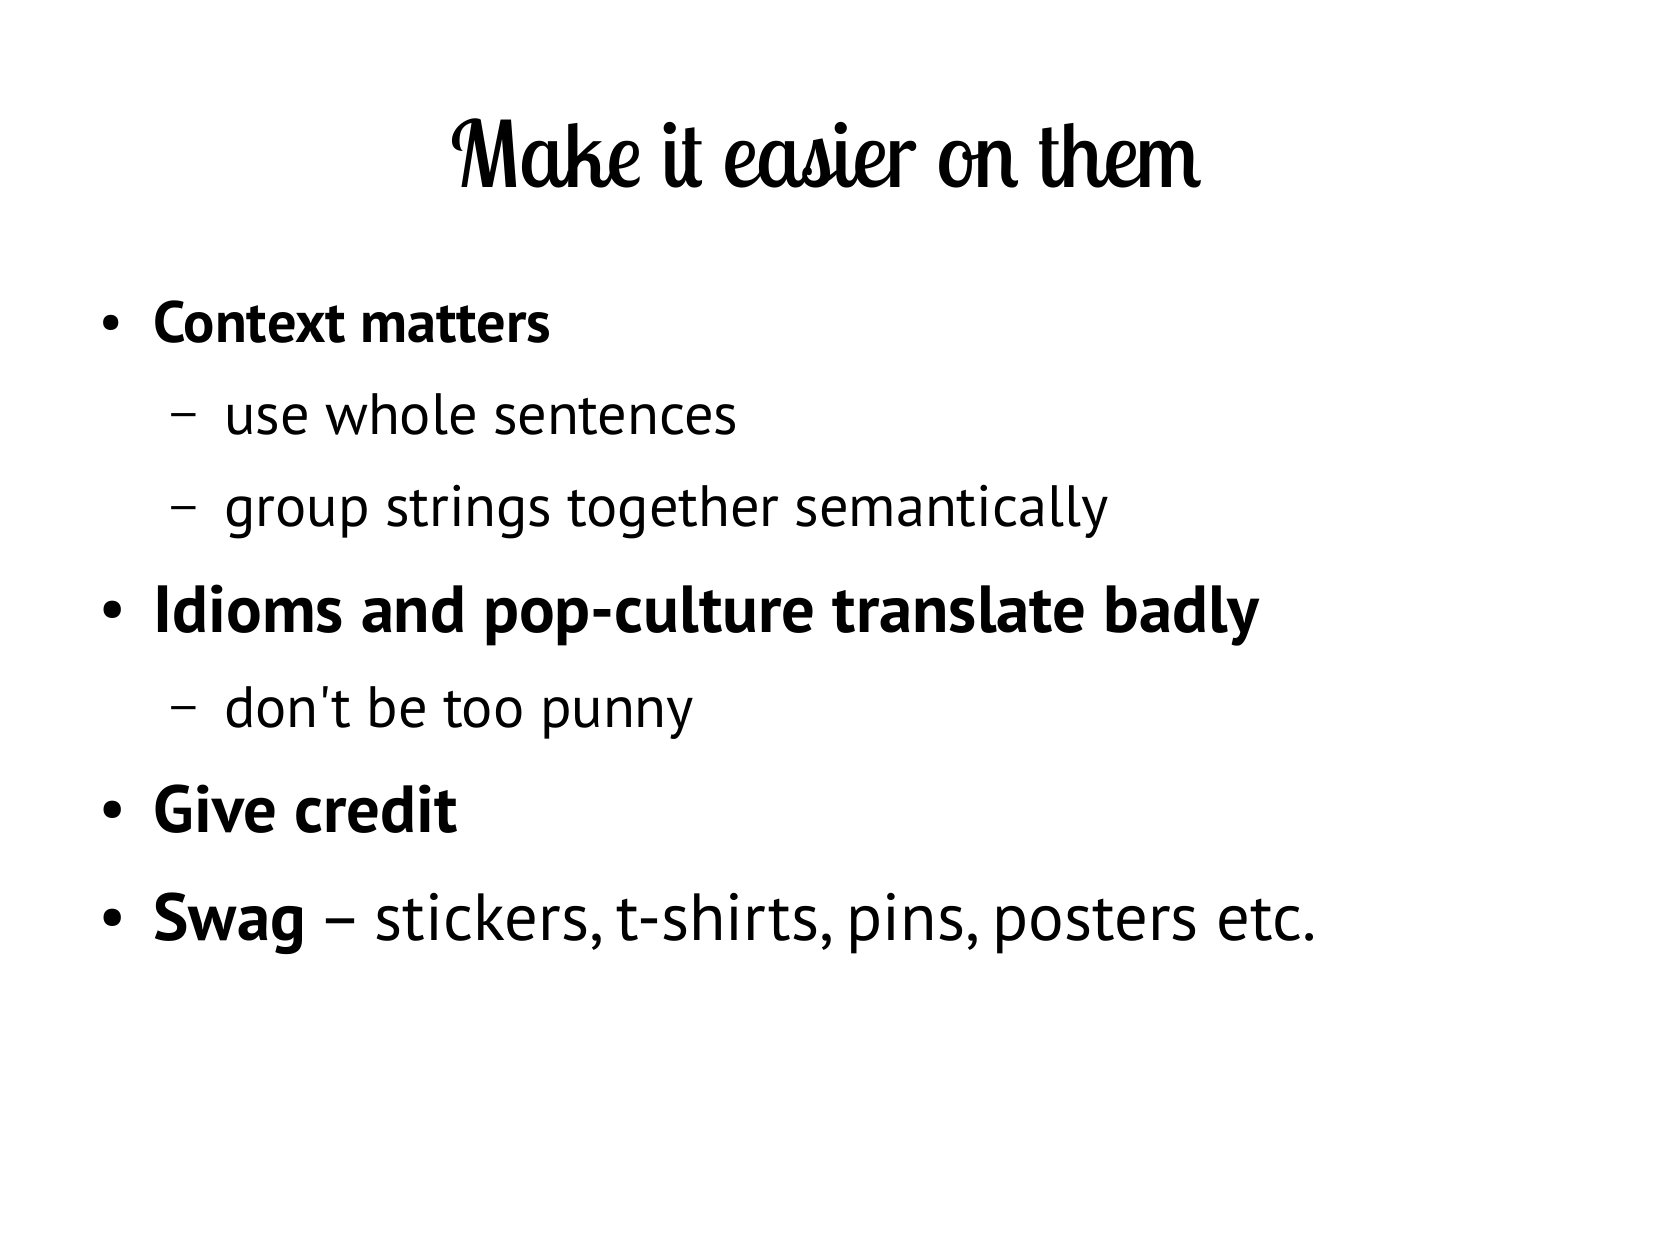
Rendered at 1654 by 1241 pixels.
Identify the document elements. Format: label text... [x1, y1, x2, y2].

title Make it easier on them [82, 49, 1571, 257]
list Context matters use whole sentences group strings together semantically Idioms and pop-culture translate badly don't be too punny Give credit Swag – stickers, t-shirts, pins, posters etc. [82, 290, 1571, 1010]
